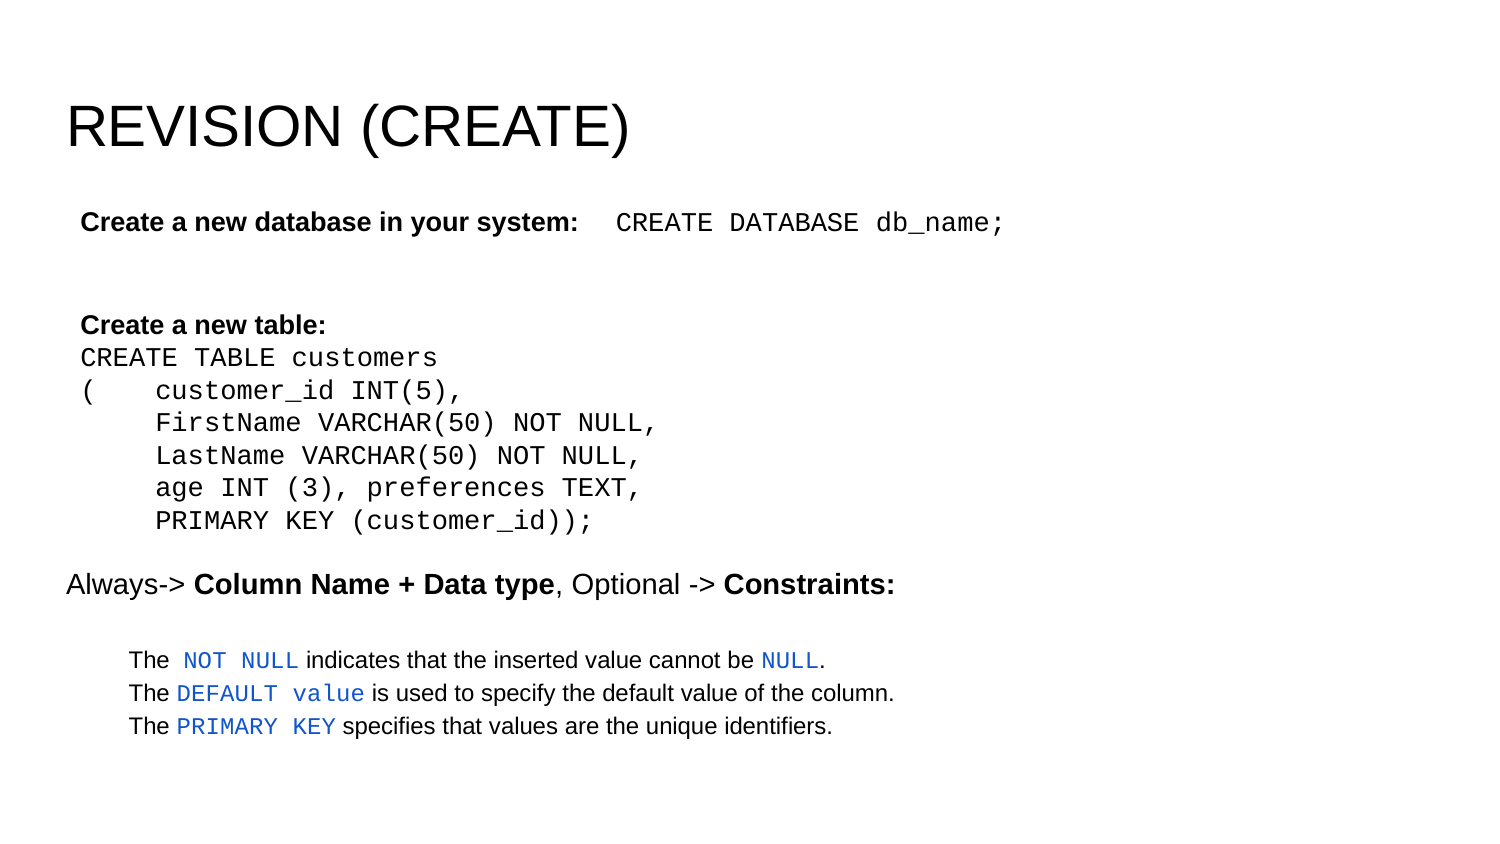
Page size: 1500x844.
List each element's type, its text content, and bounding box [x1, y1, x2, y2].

text_box Always-> Column Name + Data type, Optional -> Constraints: The NOT NULL indicates that the inserted value cannot be NULL. The DEFAULT value is used to specify the default value of the column. The PRIMARY KEY specifies that values are the unique identifiers. [0, 544, 1028, 844]
text_box Create a new table: CREATE TABLE customers ( customer_id INT(5), FirstName VARCHAR(50) NOT NULL, LastName VARCHAR(50) NOT NULL, age INT (3), preferences TEXT, PRIMARY KEY (customer_id)); [65, 292, 1271, 515]
title REVISION (CREATE) [51, 72, 1449, 167]
text_box Create a new database in your system: CREATE DATABASE db_name; [65, 184, 1383, 247]
